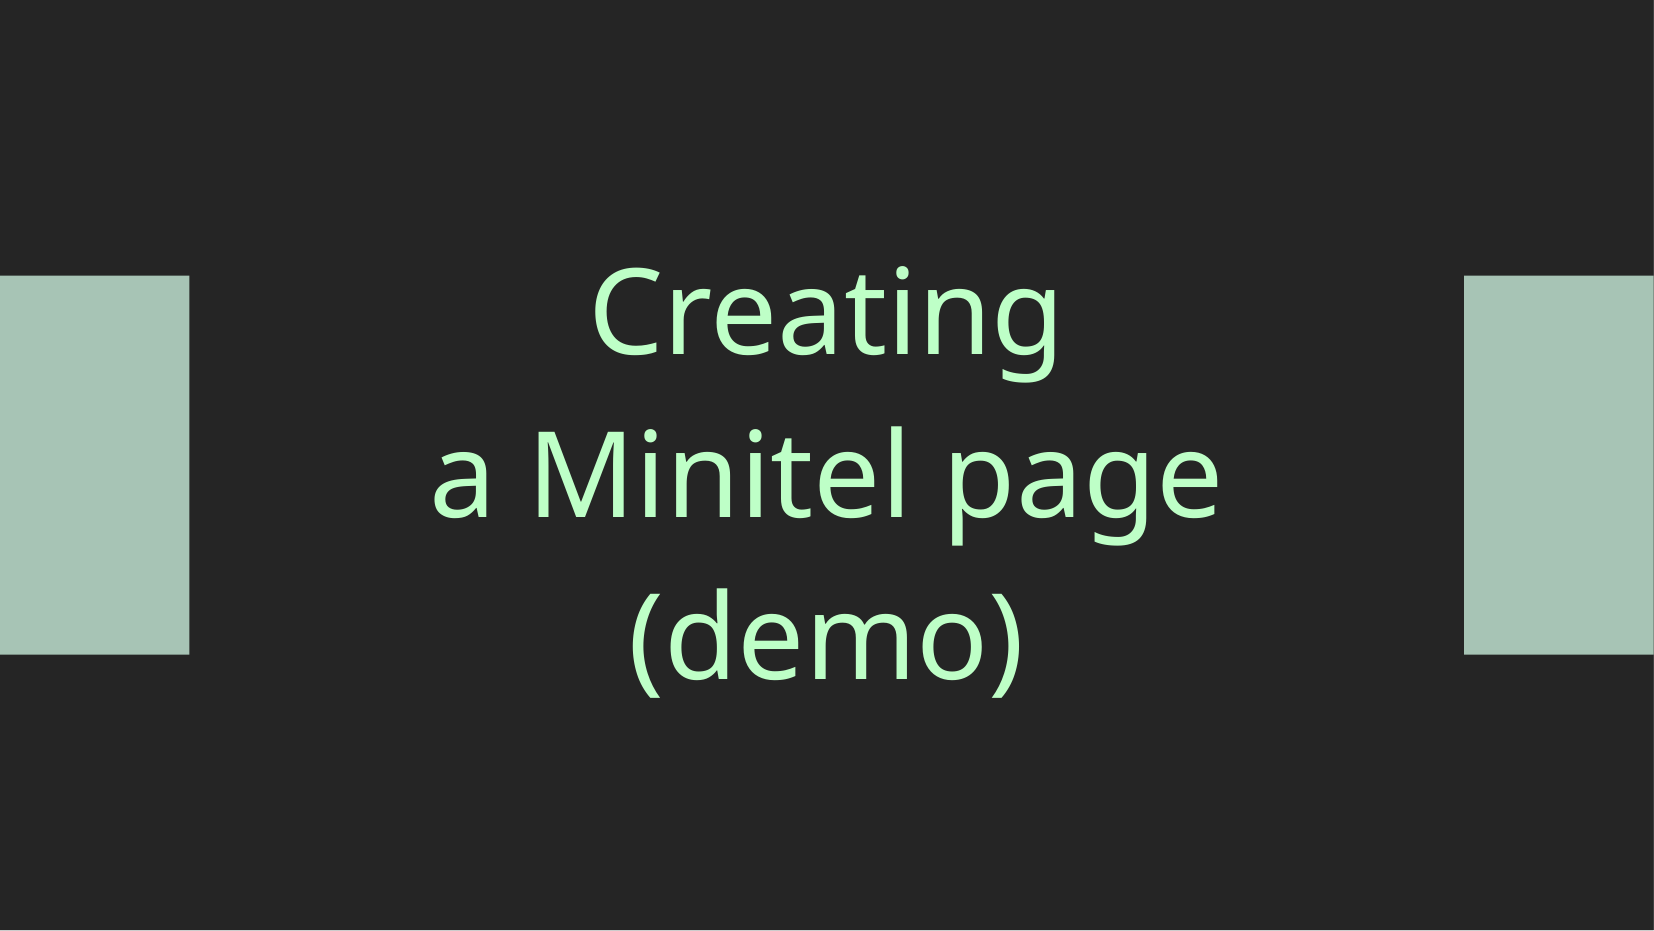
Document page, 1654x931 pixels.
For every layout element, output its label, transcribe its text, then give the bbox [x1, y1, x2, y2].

title Creating a Minitel page (demo) [194, 283, 1459, 659]
